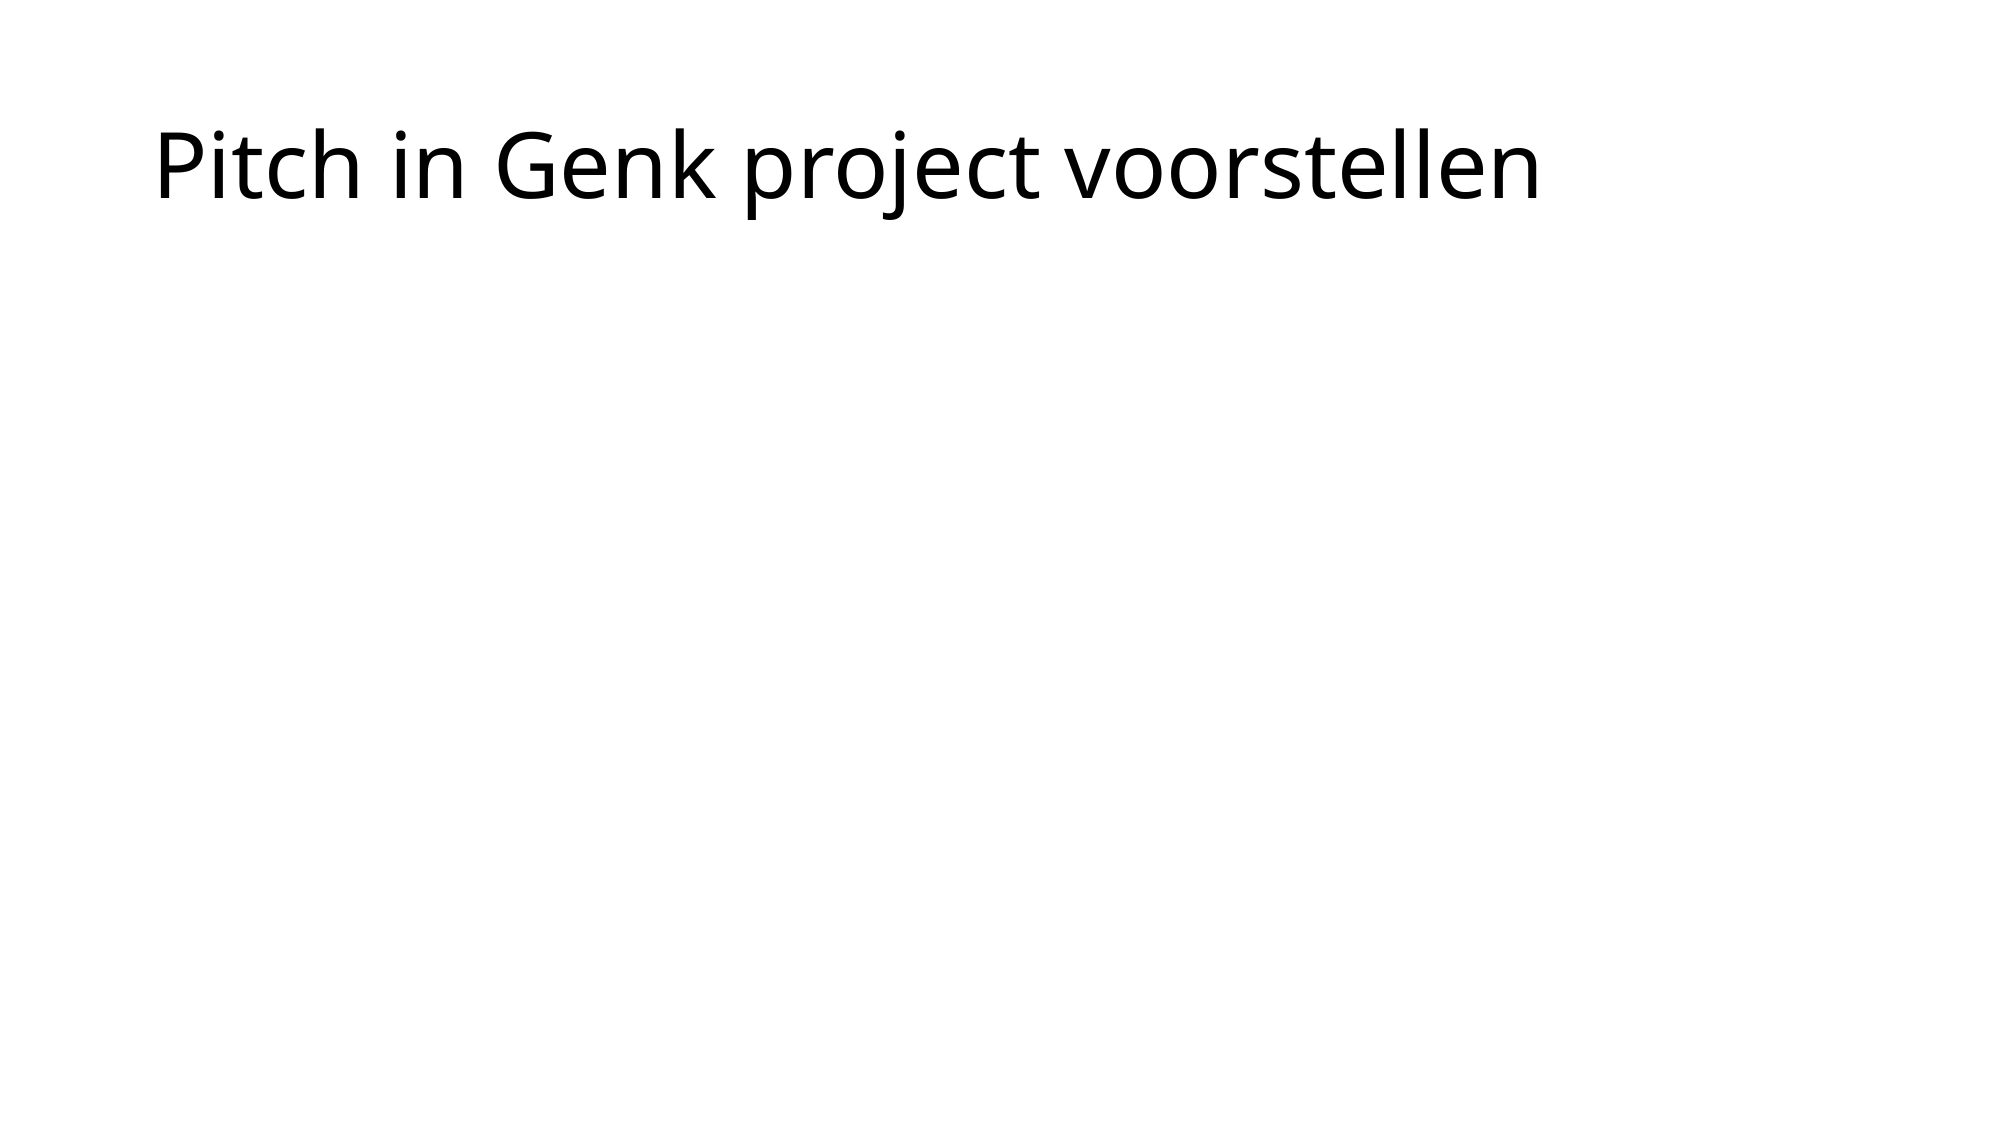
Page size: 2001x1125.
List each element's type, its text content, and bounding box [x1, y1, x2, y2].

title Pitch in Genk project voorstellen [137, 59, 1863, 278]
